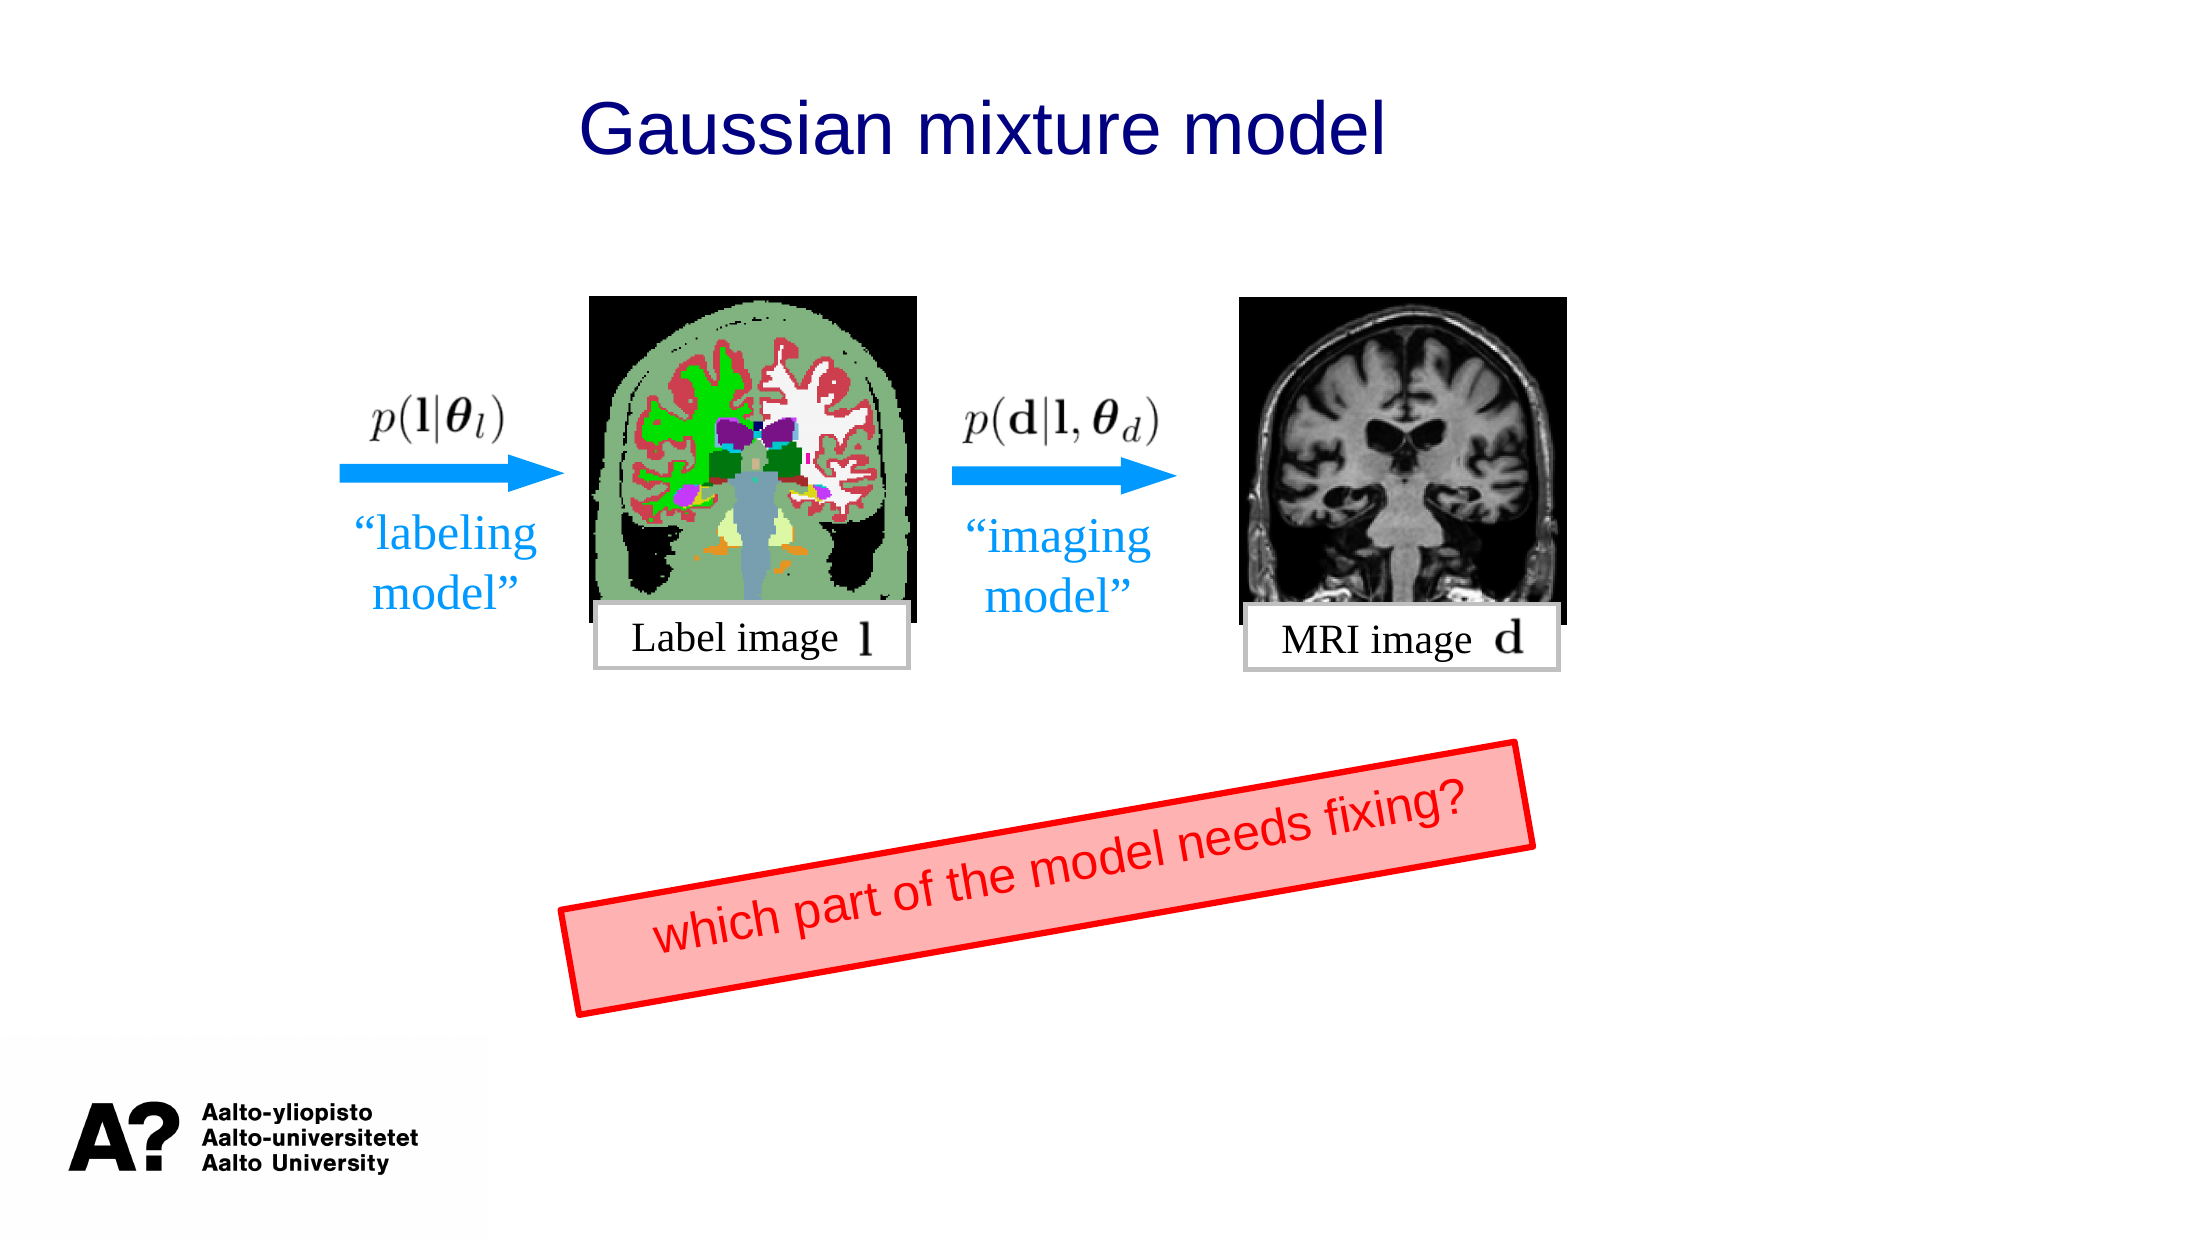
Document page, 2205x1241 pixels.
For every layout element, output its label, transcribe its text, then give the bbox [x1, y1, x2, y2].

text_box which part of the model needs fixing? [560, 741, 1534, 1015]
picture [352, 381, 512, 454]
picture [0, 1035, 488, 1239]
title Gaussian mixture model [326, 65, 1640, 179]
text_box [339, 454, 565, 492]
text_box “imaging model” [914, 494, 1203, 631]
text_box “labeling model” [302, 491, 590, 628]
picture [831, 605, 890, 669]
text_box [952, 461, 1178, 495]
text_box MRI image [1245, 603, 1559, 670]
text_box Label image [595, 602, 909, 668]
picture [1472, 605, 1542, 663]
picture [1239, 297, 1567, 625]
picture [939, 378, 1165, 461]
picture [589, 296, 917, 623]
